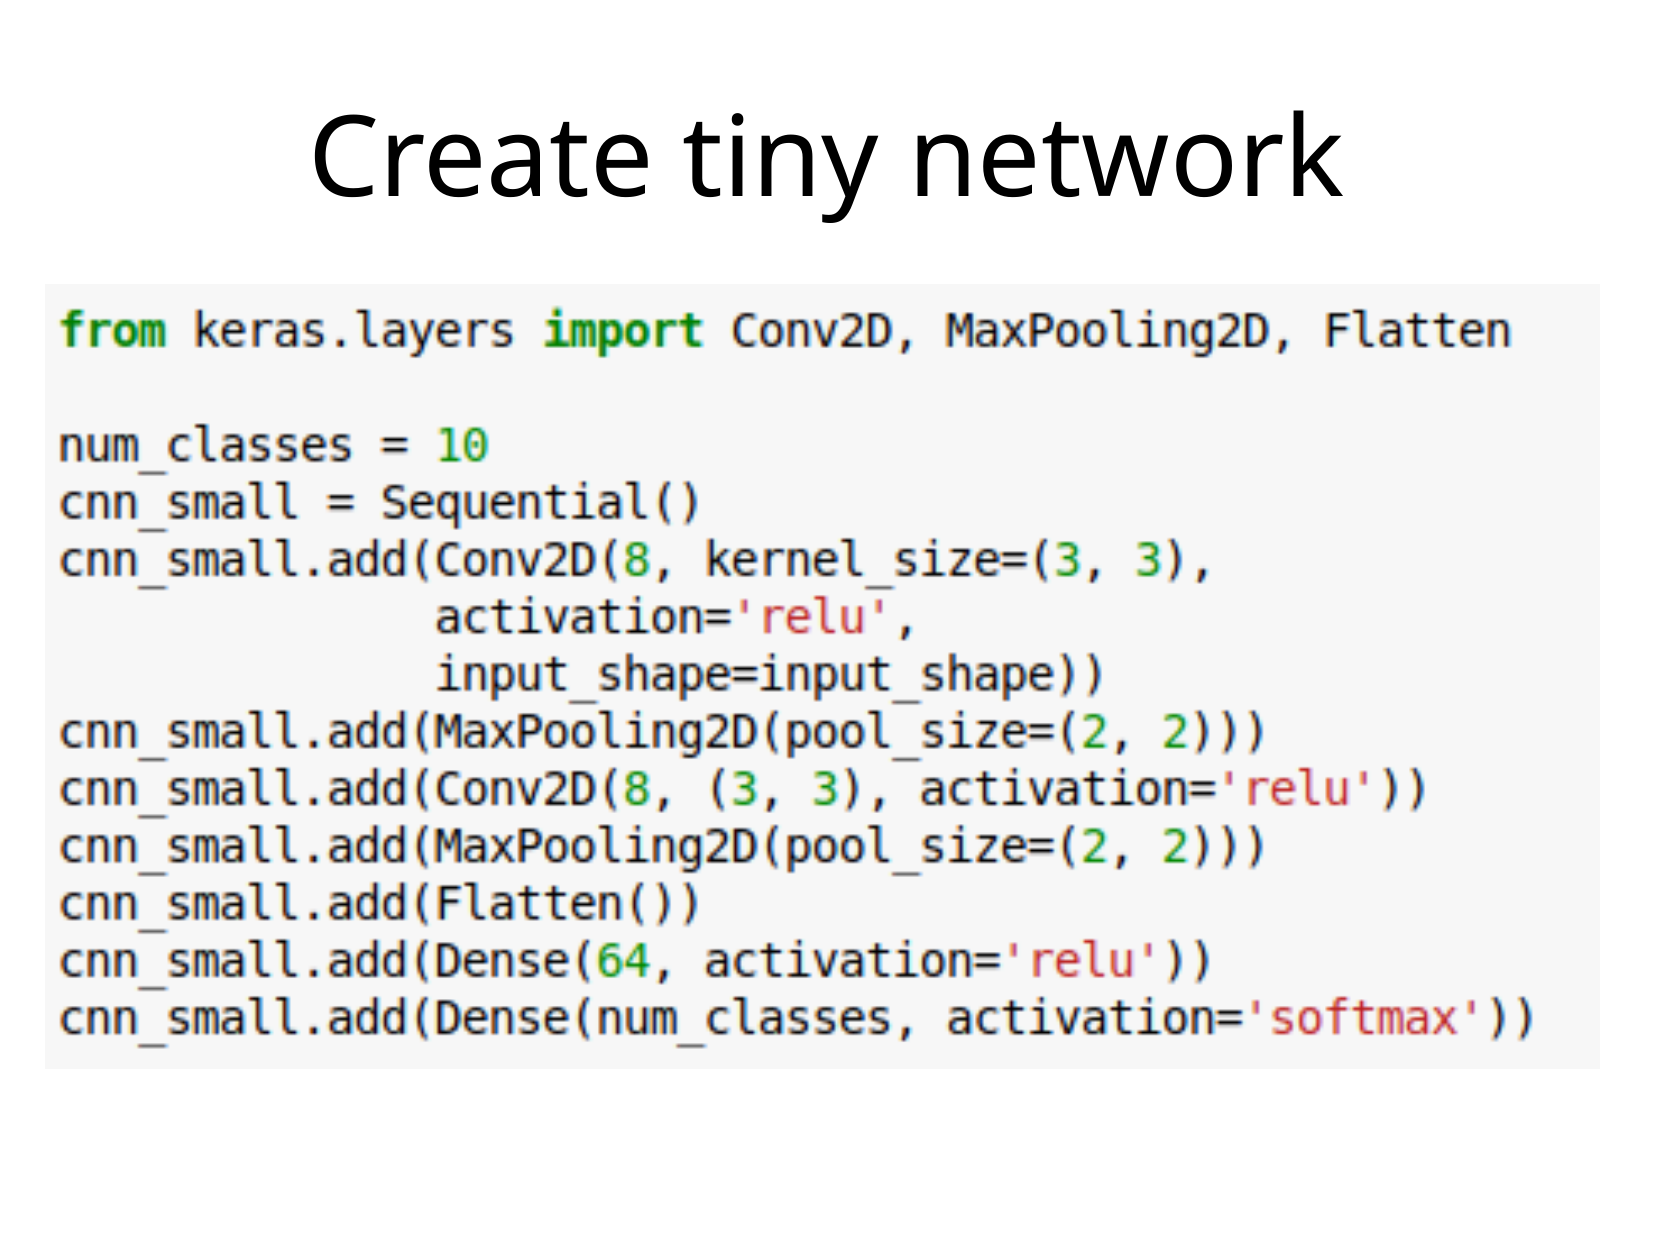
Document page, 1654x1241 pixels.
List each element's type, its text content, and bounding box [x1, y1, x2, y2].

title Create tiny network [82, 49, 1571, 257]
picture [45, 284, 1600, 1070]
